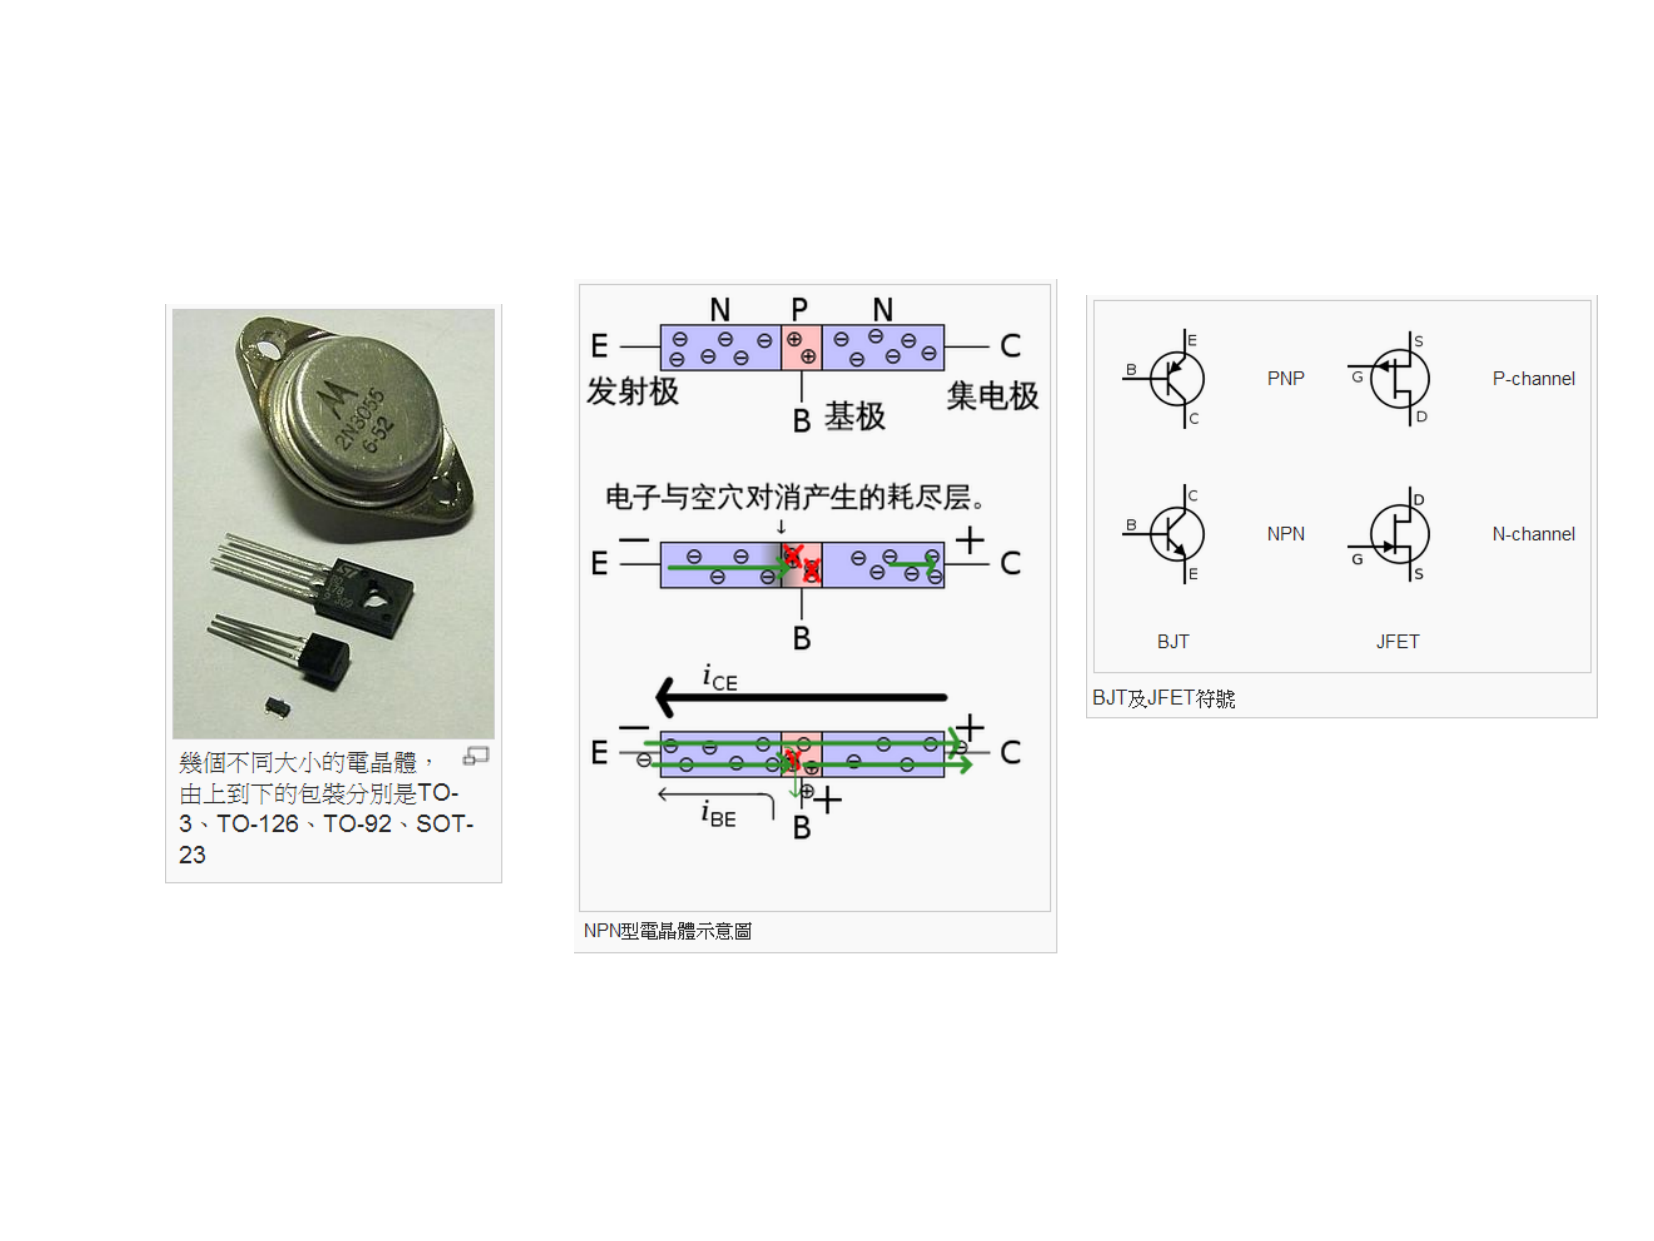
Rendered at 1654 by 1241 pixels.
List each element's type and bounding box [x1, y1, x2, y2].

picture [1086, 295, 1598, 721]
picture [574, 279, 1060, 956]
picture [165, 304, 505, 886]
